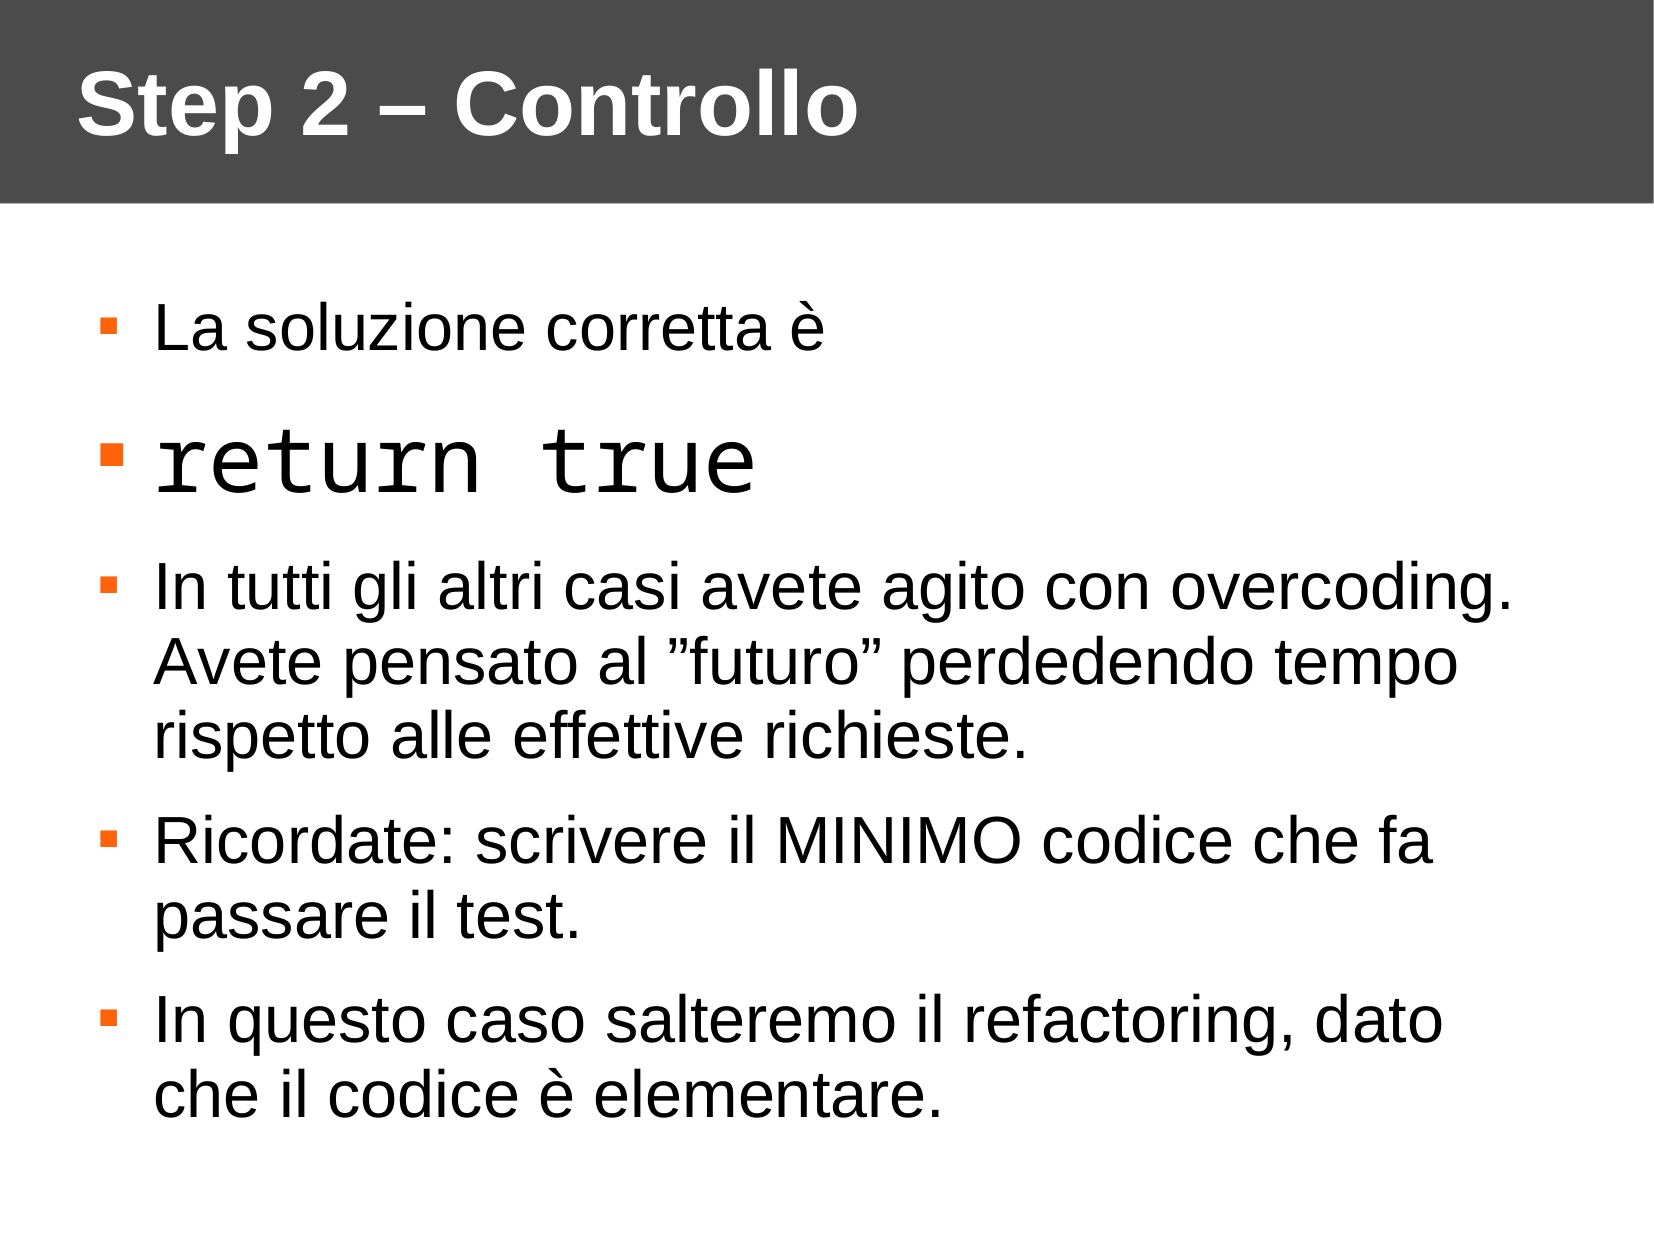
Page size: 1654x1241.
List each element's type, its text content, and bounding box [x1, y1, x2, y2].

list La soluzione corretta è return true In tutti gli altri casi avete agito con overcoding. Avete pensato al ”futuro” perdedendo tempo rispetto alle effettive richieste. Ricordate: scrivere il MINIMO codice che fa passare il test. In questo caso salteremo il refactoring, dato che il codice è elementare. [82, 290, 1571, 1241]
title Step 2 – Controllo [76, 0, 1565, 208]
picture [0, 0, 1654, 1241]
